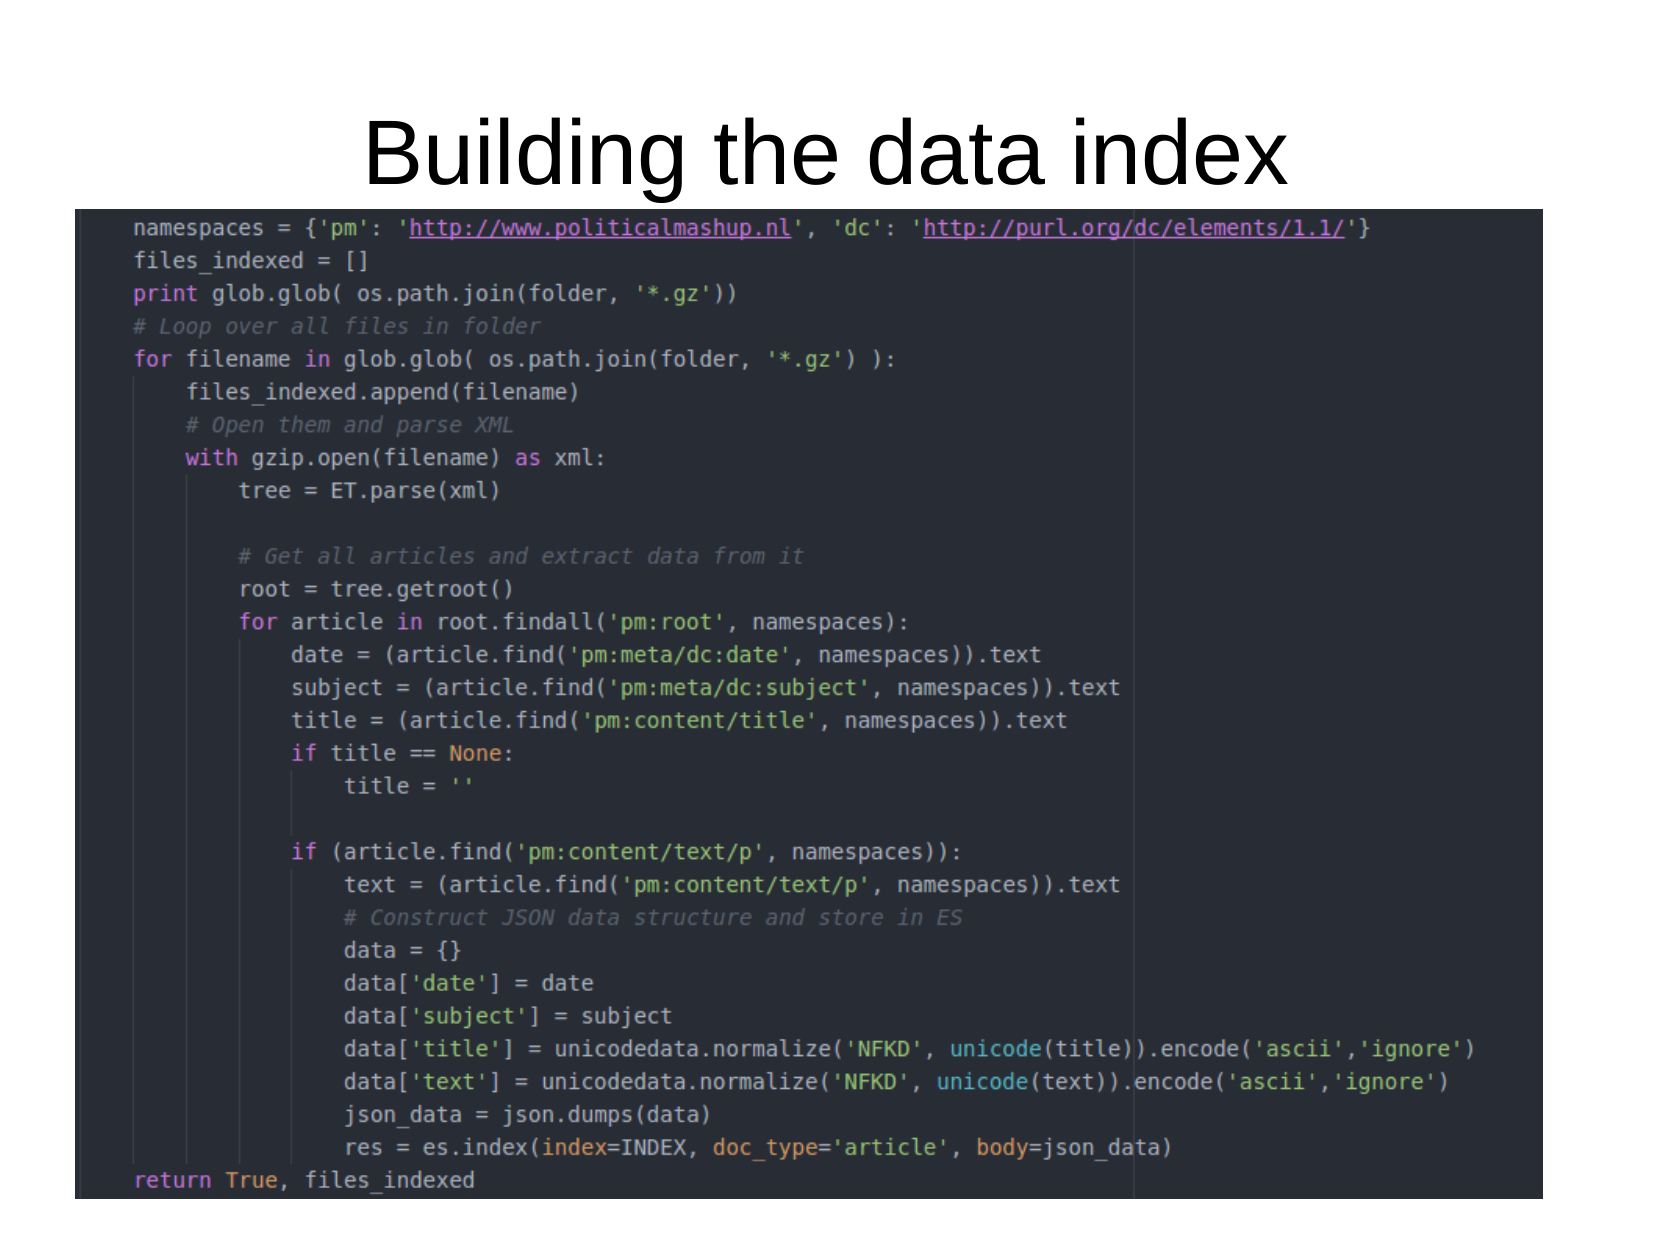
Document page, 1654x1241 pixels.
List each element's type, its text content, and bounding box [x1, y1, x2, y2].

title Building the data index [82, 49, 1571, 257]
picture [75, 209, 1543, 1199]
